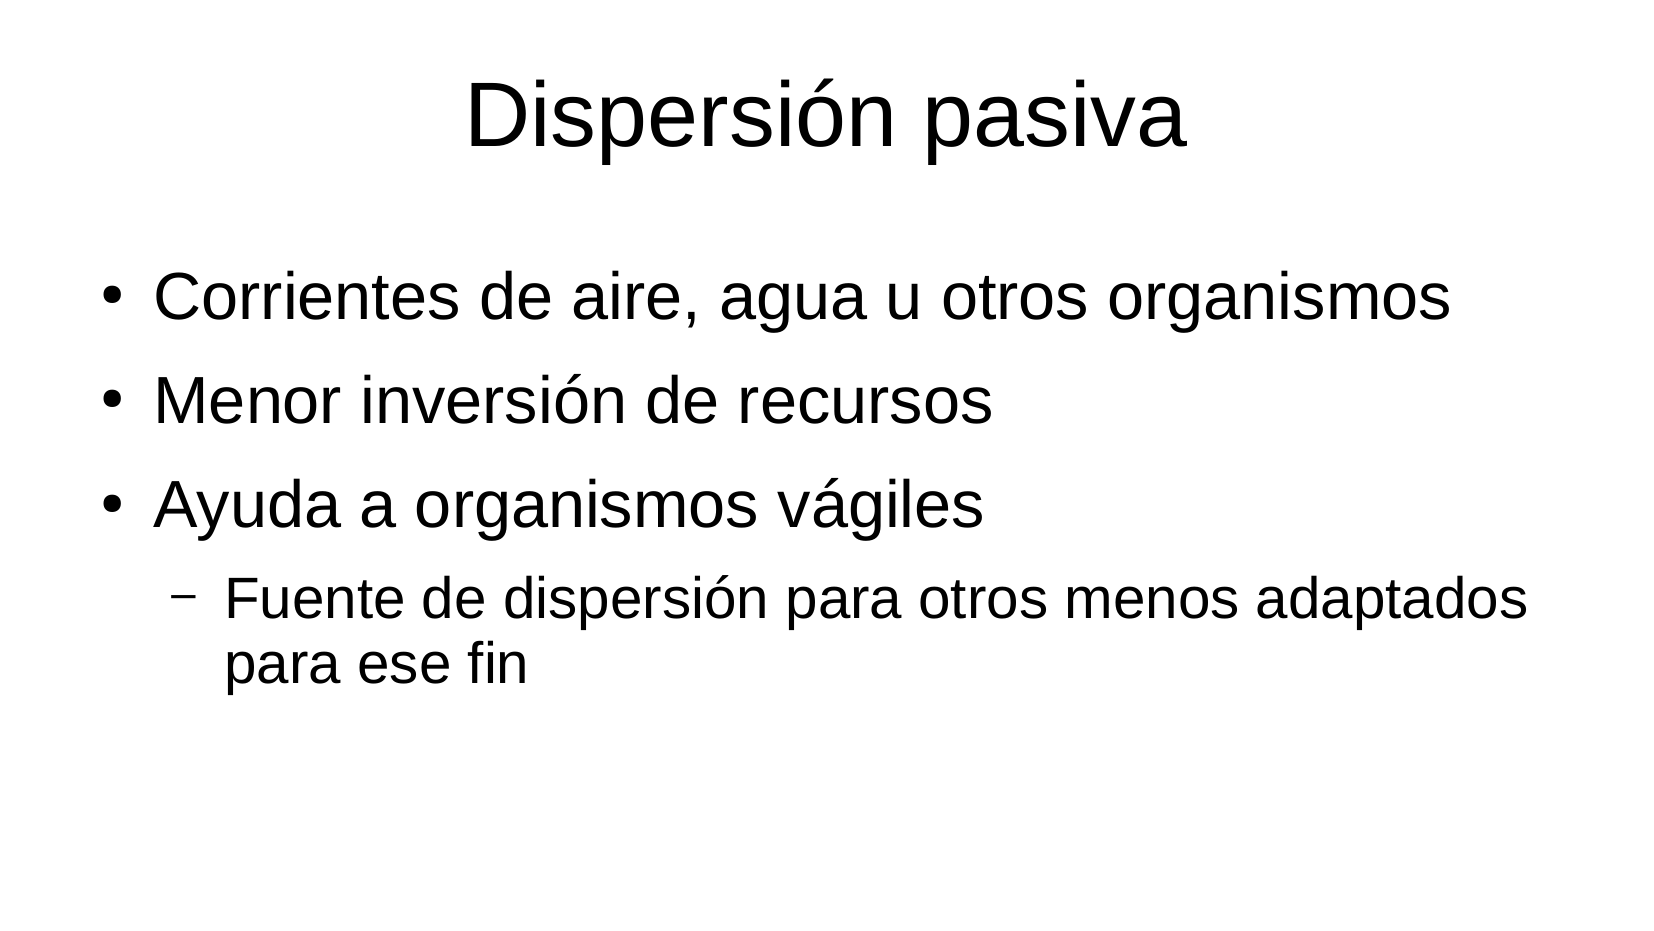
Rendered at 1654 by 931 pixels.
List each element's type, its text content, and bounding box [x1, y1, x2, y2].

title Dispersión pasiva [82, 37, 1571, 193]
list Corrientes de aire, agua u otros organismos Menor inversión de recursos Ayuda a organismos vágiles Fuente de dispersión para otros menos adaptados para ese fin [82, 258, 1571, 799]
